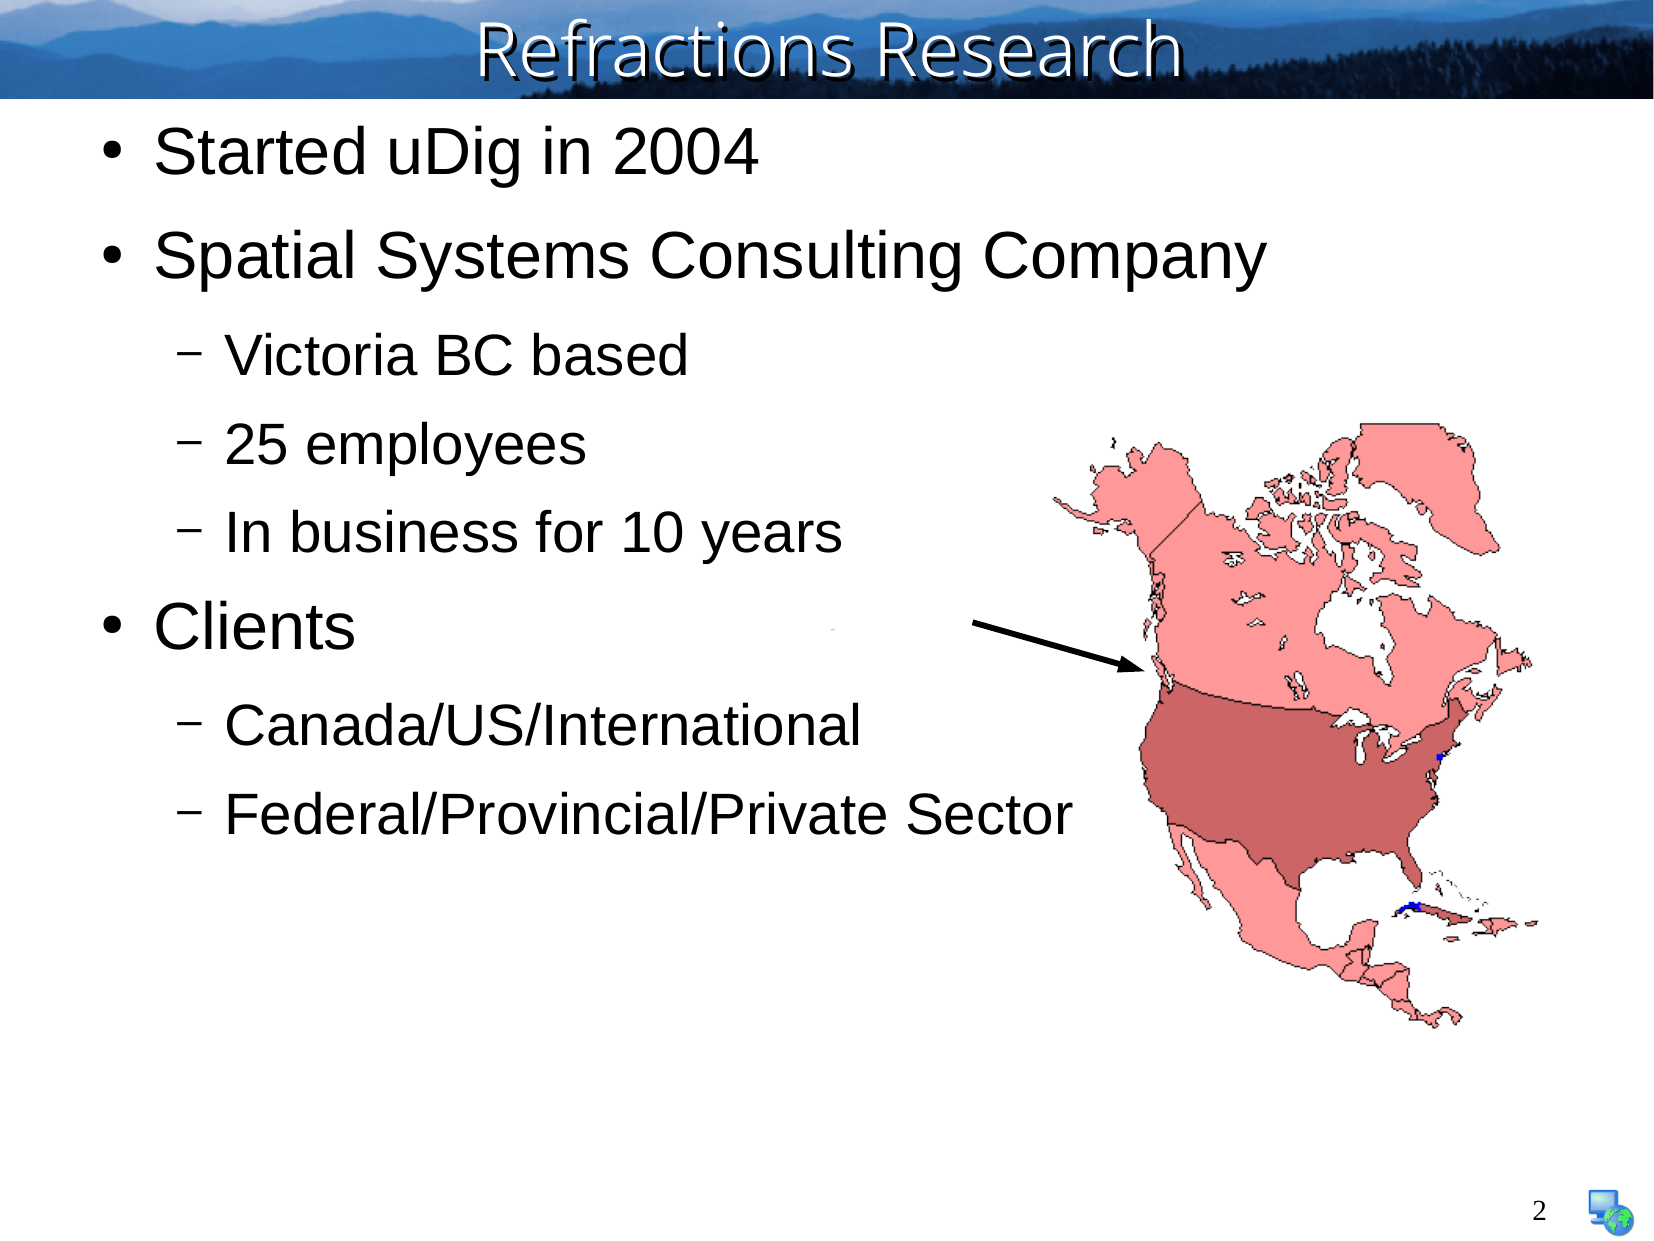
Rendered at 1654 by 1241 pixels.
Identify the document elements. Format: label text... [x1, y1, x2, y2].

title Refractions Research [49, 0, 1611, 96]
picture [1588, 1189, 1635, 1238]
list Started uDig in 2004 Spatial Systems Consulting Company Victoria BC based 25 employees In business for 10 years Clients Canada/US/International Federal/Provincial/Private Sector [82, 114, 1571, 1184]
picture [0, 0, 1654, 99]
